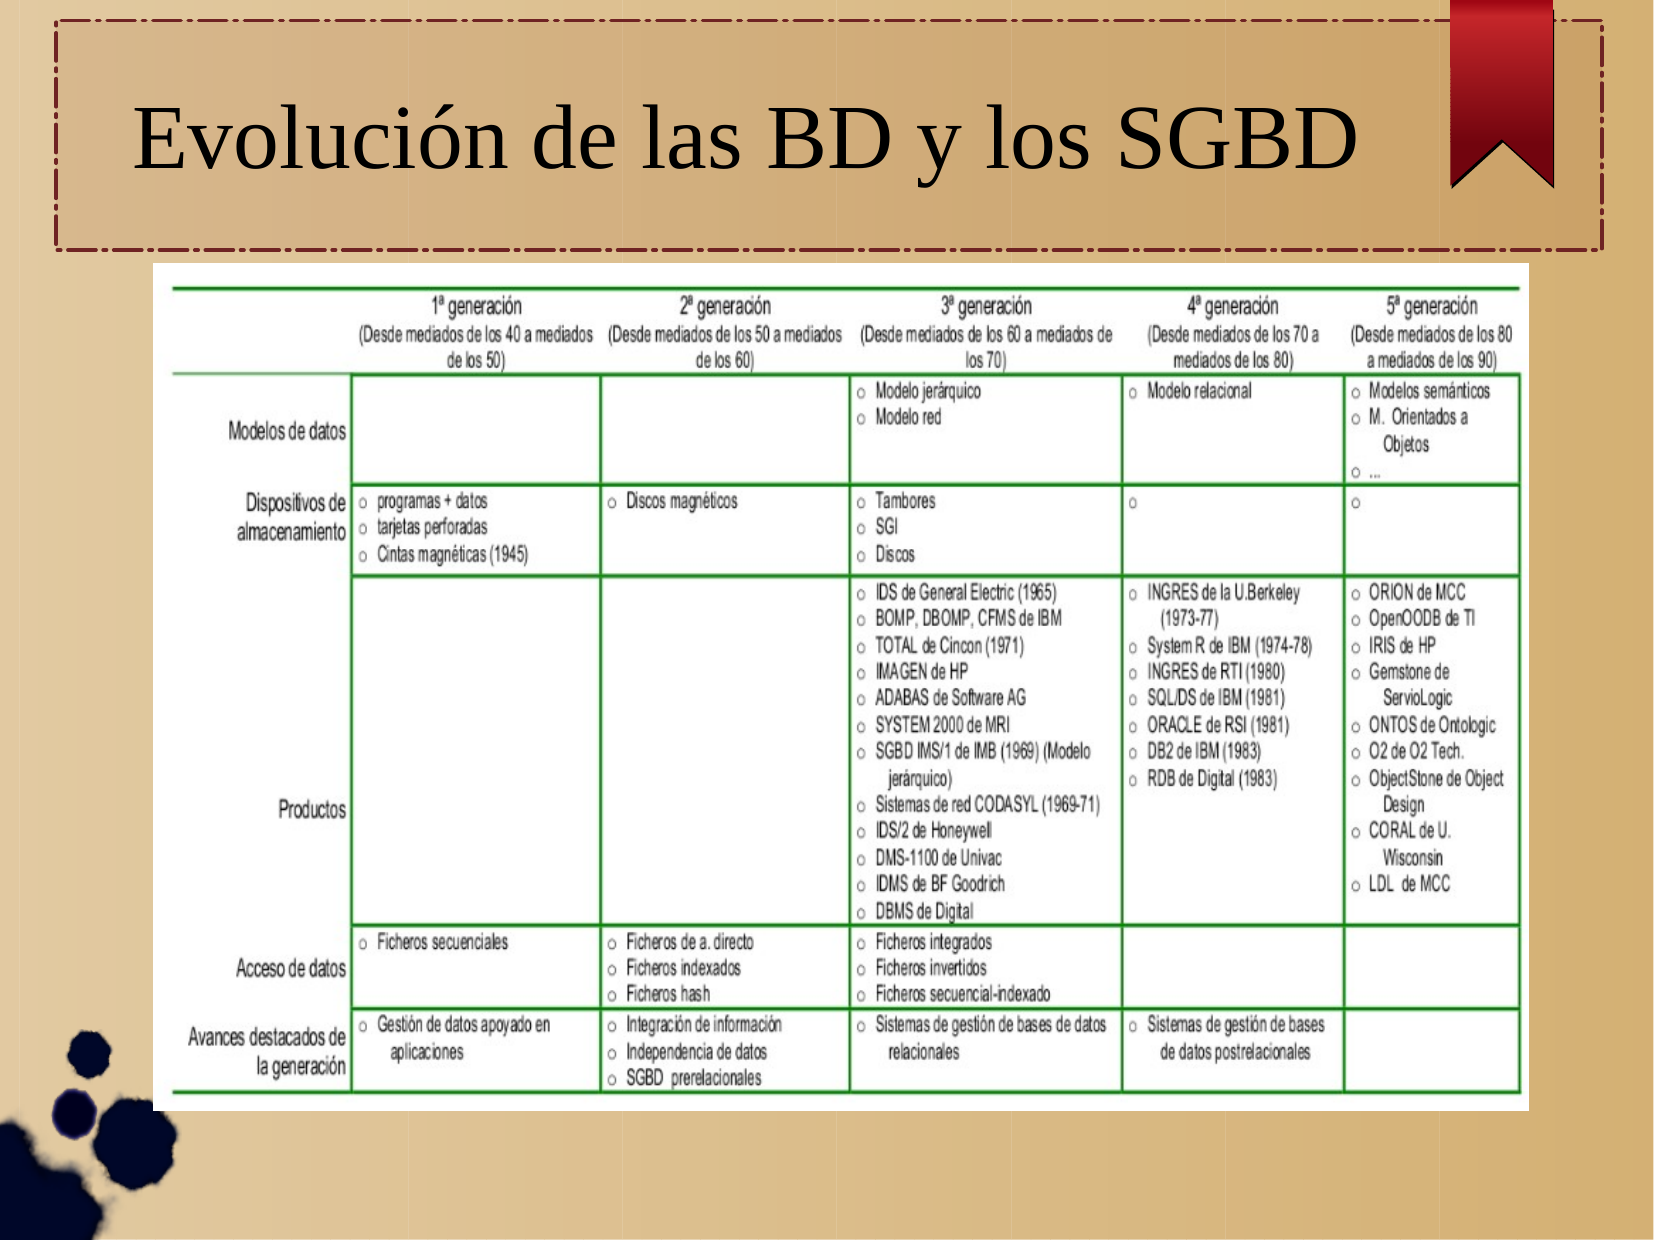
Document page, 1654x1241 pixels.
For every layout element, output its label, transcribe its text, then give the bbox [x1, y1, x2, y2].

title Evolución de las BD y los SGBD [82, 47, 1412, 229]
picture [153, 263, 1529, 1111]
